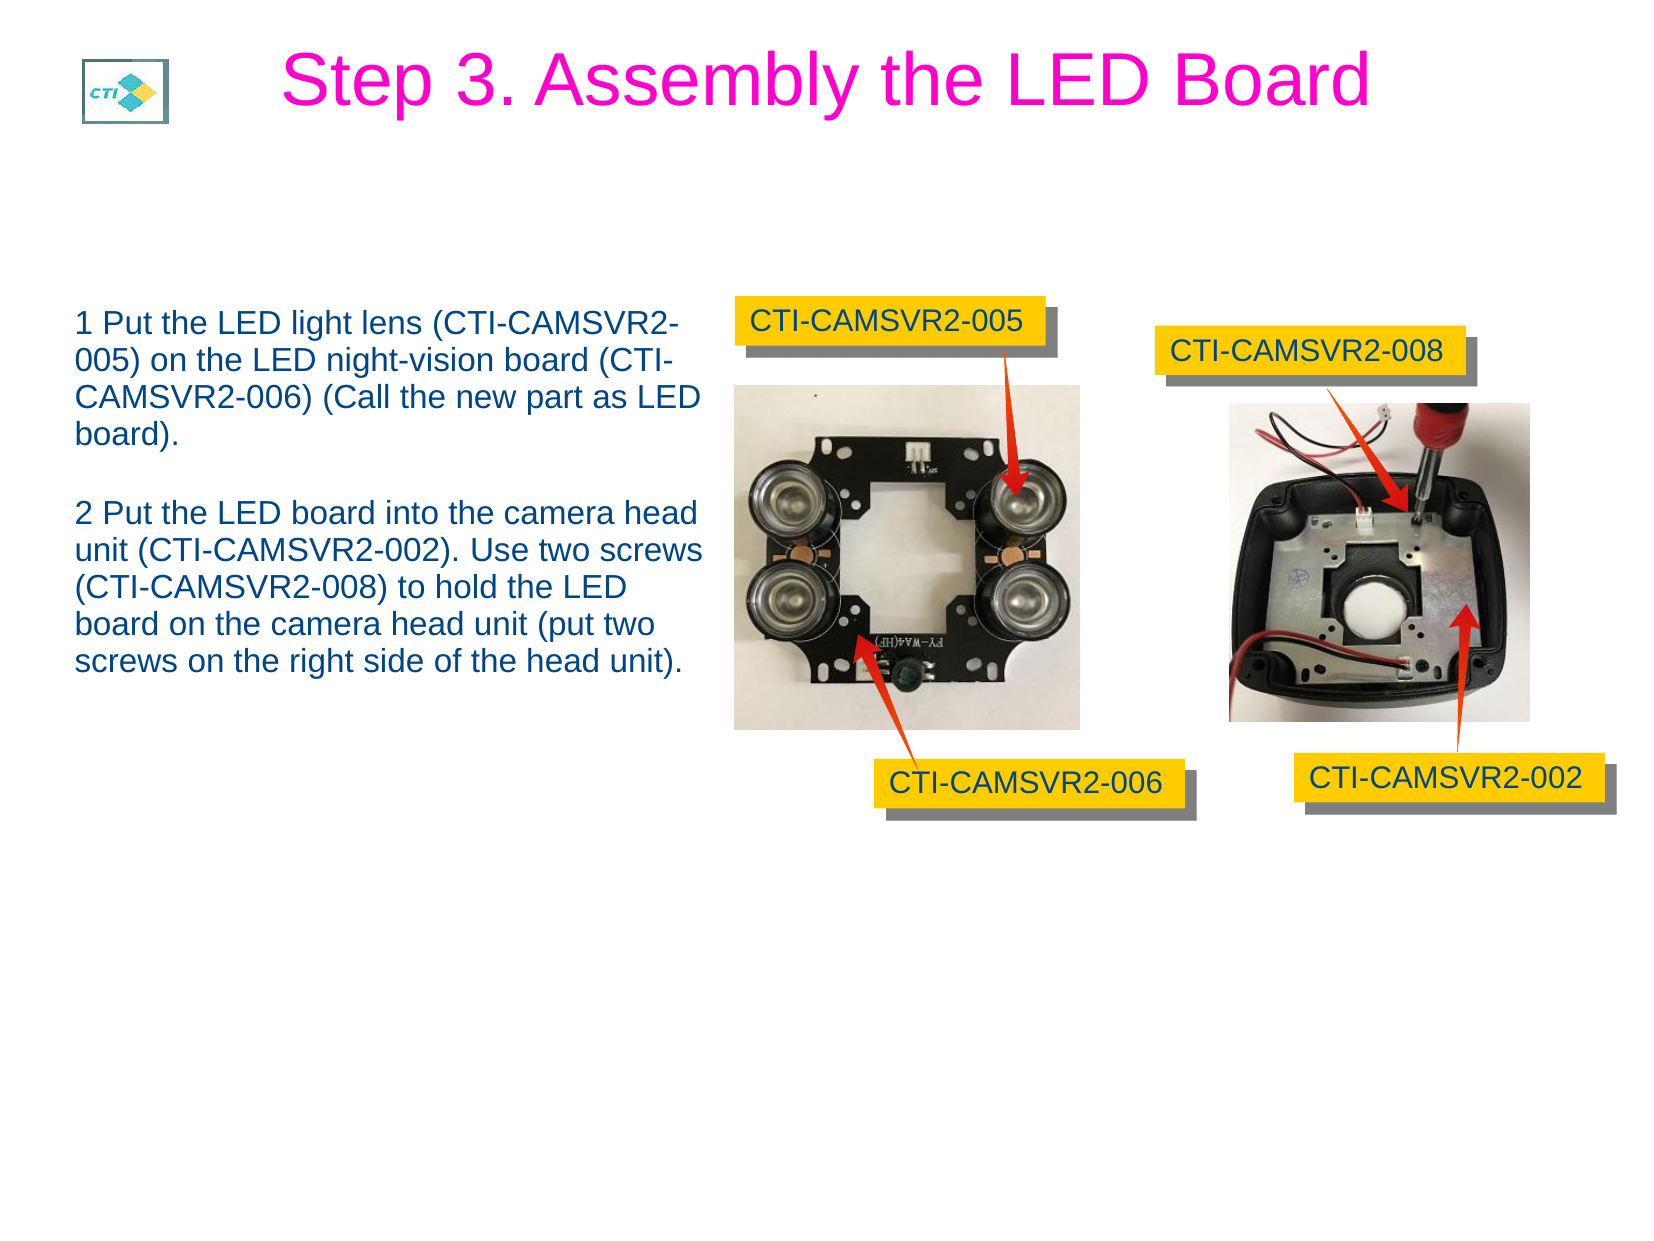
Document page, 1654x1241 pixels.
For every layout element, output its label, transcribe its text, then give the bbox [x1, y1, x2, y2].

text_box CTI-CAMSVR2-006 [874, 758, 1186, 809]
text_box CTI-CAMSVR2-008 [1154, 325, 1466, 376]
text_box CTI-CAMSVR2-002 [1294, 752, 1605, 803]
title Step 3. Assembly the LED Board [82, 0, 1571, 155]
picture [734, 345, 1080, 781]
picture [1229, 376, 1530, 756]
text_box 1 Put the LED light lens (CTI-CAMSVR2-005) on the LED night-vision board (CTI-CAMSVR2-006) (Call the new part as LED board). 2 Put the LED board into the camera head unit (CTI-CAMSVR2-002). Use two screws (CTI-CAMSVR2-008) to hold the LED board on the camera head unit (put two screws on the right side of the head unit). [59, 297, 720, 900]
text_box CTI-CAMSVR2-005 [734, 296, 1046, 346]
picture [82, 59, 169, 124]
